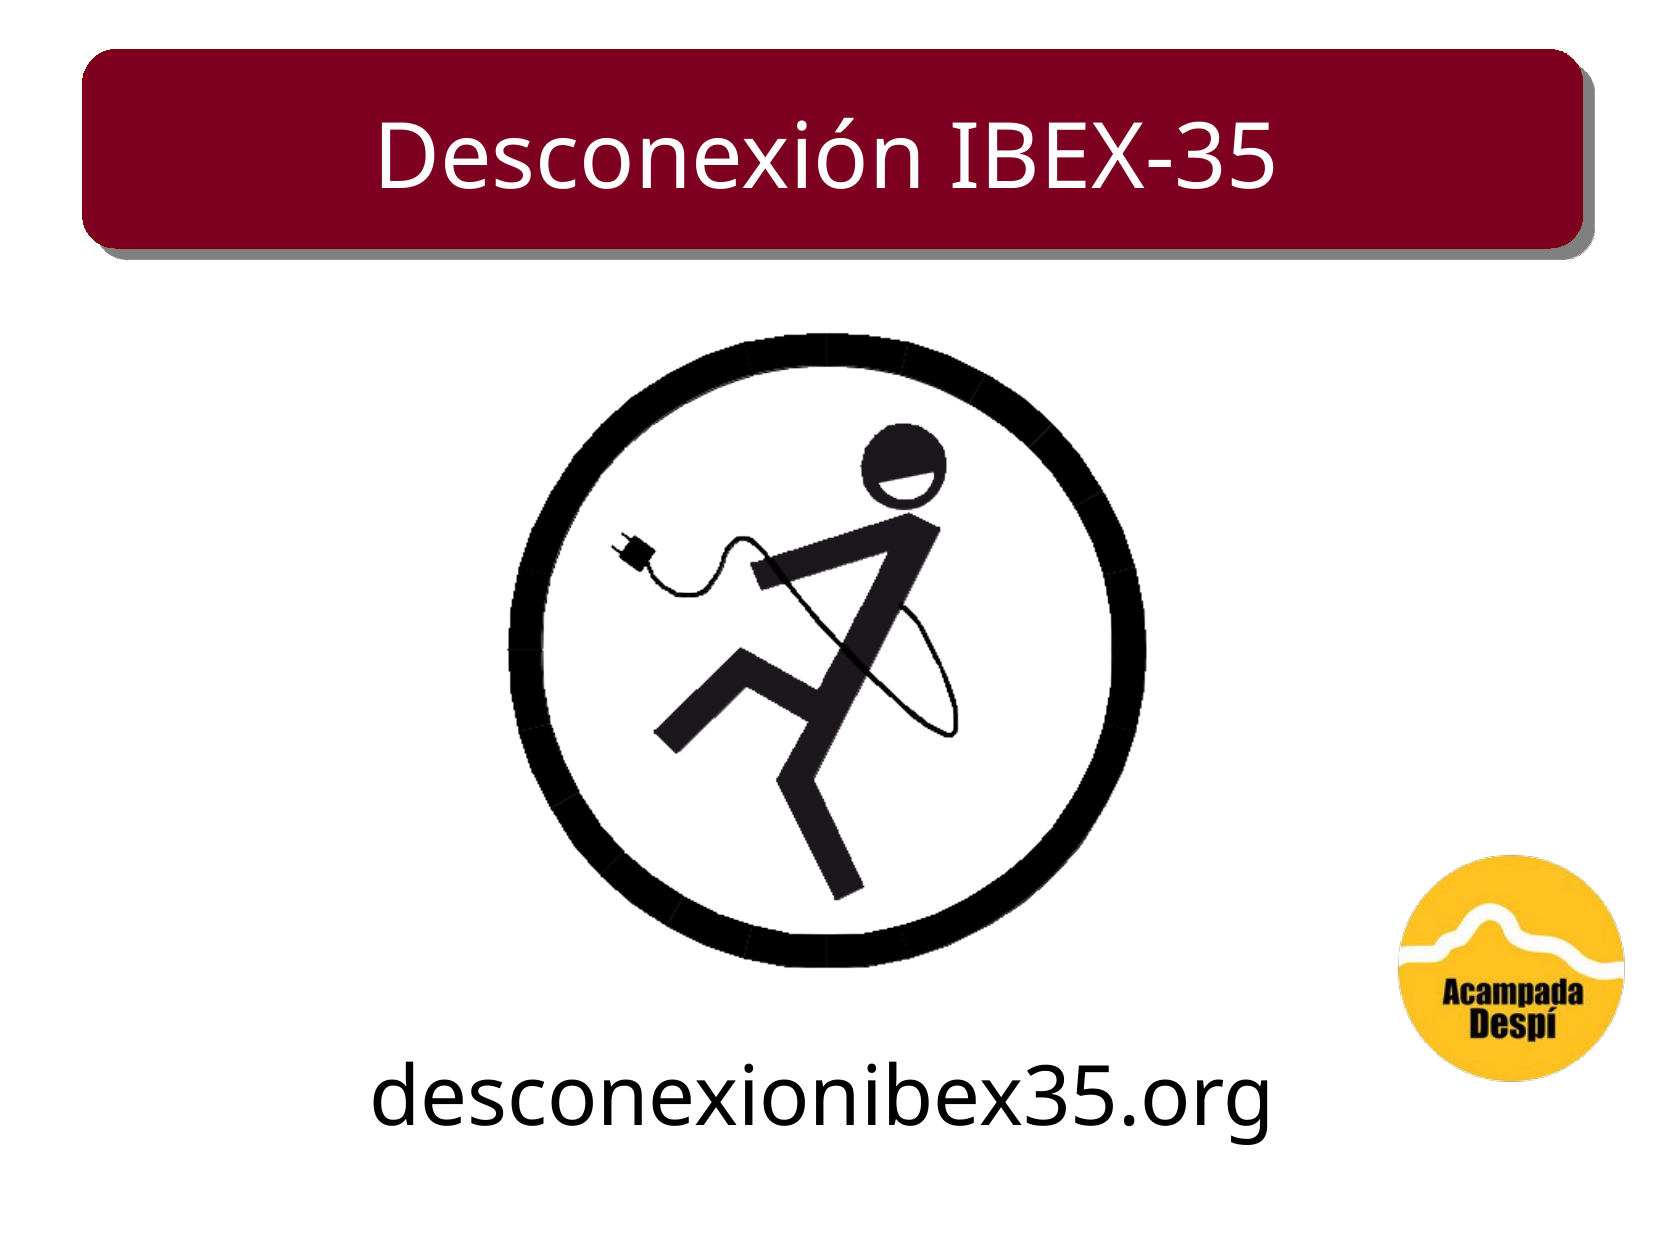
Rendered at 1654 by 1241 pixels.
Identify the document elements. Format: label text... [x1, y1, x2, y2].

title Desconexión IBEX-35 [82, 49, 1571, 257]
picture [467, 290, 1187, 1010]
picture [1393, 850, 1630, 1087]
text_box desconexionibex35.org [354, 1029, 1312, 1146]
